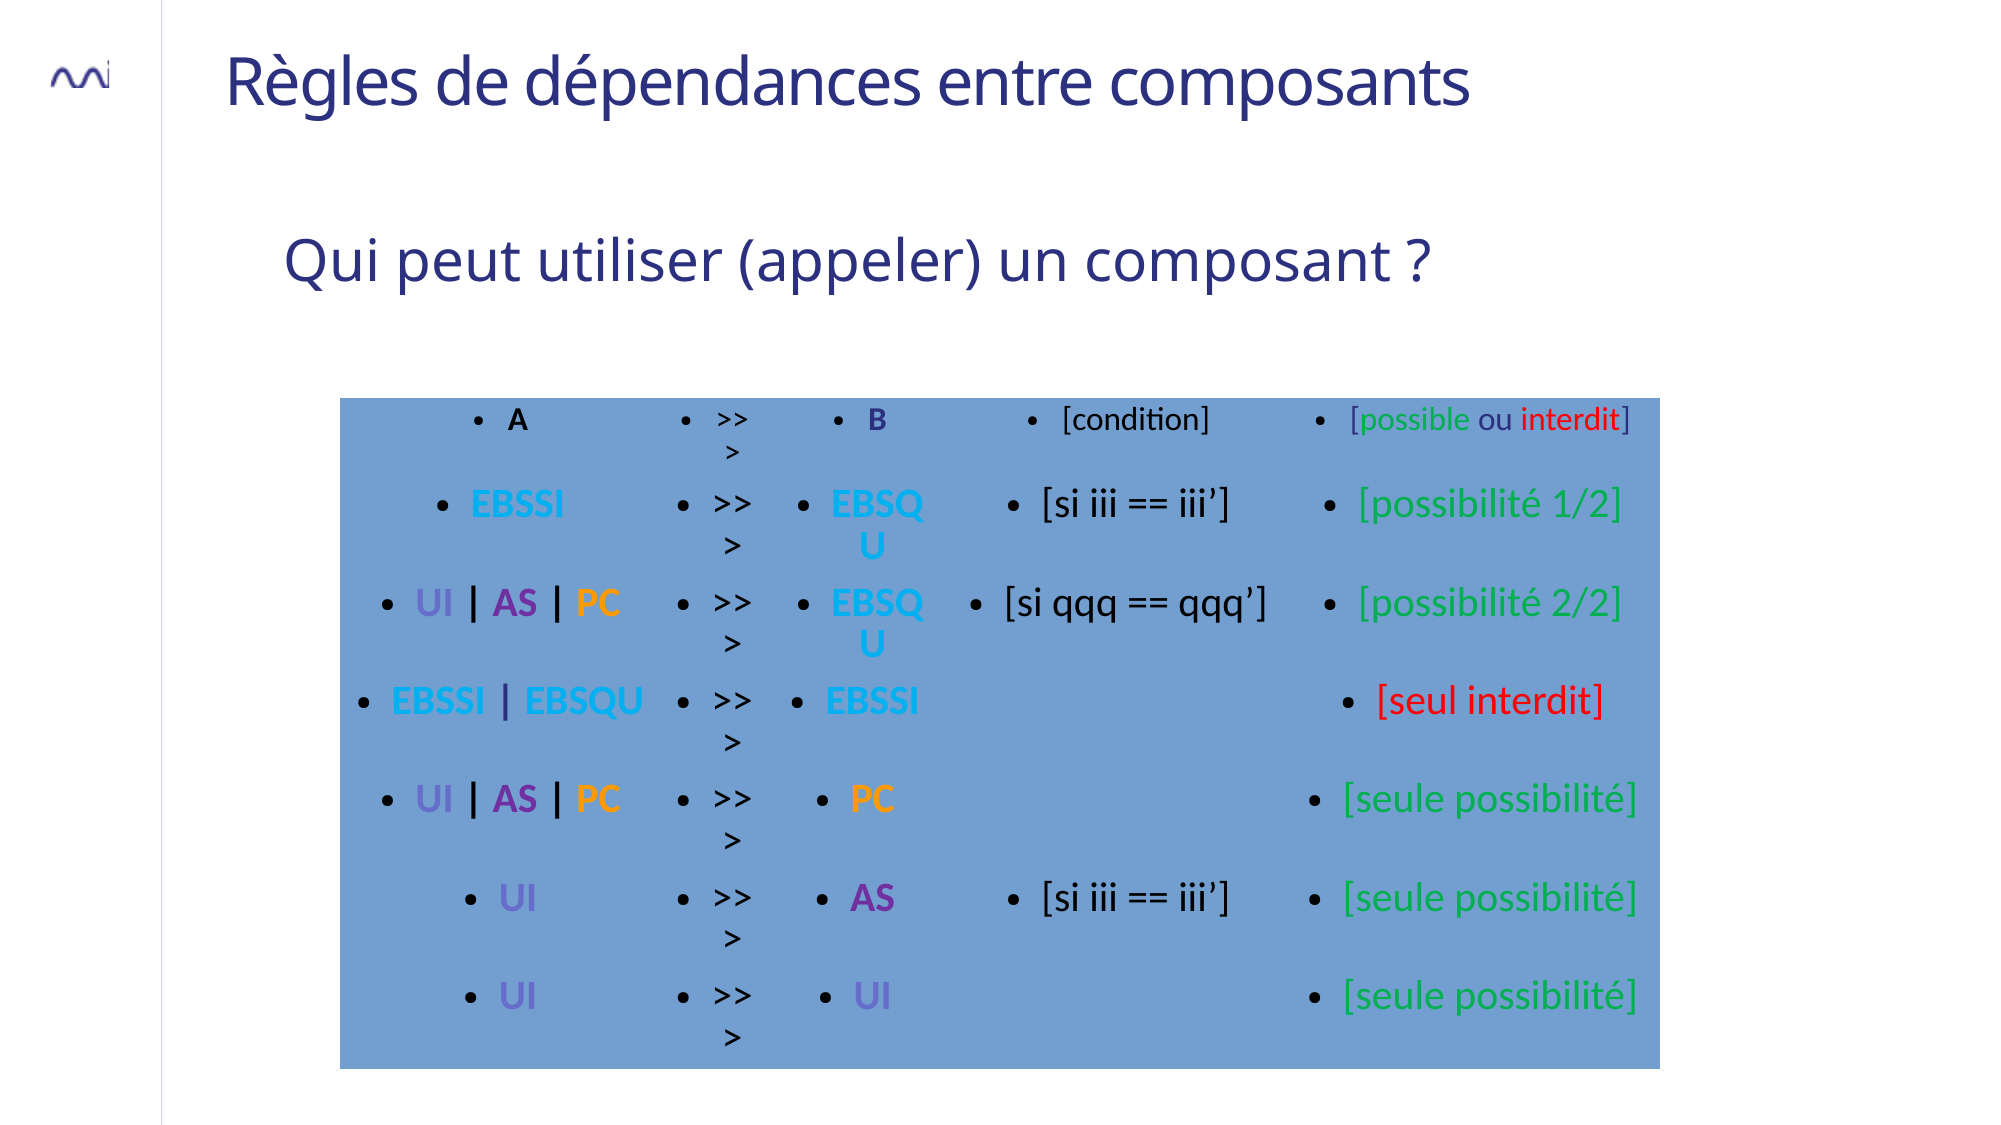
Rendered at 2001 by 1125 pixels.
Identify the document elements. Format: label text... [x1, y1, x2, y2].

table_cell PC [768, 774, 951, 872]
table_header >>> [660, 398, 768, 479]
table_cell [951, 774, 1286, 872]
table_cell >>> [660, 774, 768, 872]
table_cell [si qqq == qqq’] [951, 577, 1286, 676]
list Qui peut utiliser (appeler) un composant ? [283, 201, 1884, 712]
table_header B [768, 398, 951, 479]
table_cell UI [768, 971, 951, 1069]
table_cell >>> [660, 577, 768, 676]
table_cell [si iii == iii’] [951, 479, 1286, 577]
table_cell EBSSI | EBSQU [340, 676, 660, 774]
table_cell [seul interdit] [1286, 676, 1660, 774]
table_cell [seule possibilité] [1286, 971, 1660, 1069]
table_cell [possibilité 1/2] [1286, 479, 1660, 577]
table_header [possible ou interdit] [1286, 398, 1660, 479]
table_cell >>> [660, 971, 768, 1069]
table_cell UI [340, 872, 660, 971]
title Règles de dépendances entre composants [224, 22, 1825, 267]
table_cell >>> [660, 479, 768, 577]
table_cell [si iii == iii’] [951, 872, 1286, 971]
table_cell EBSSI [340, 479, 660, 577]
table_cell EBSSI [768, 676, 951, 774]
table_cell EBSQU [768, 577, 951, 676]
table_cell >>> [660, 872, 768, 971]
table_header A [340, 398, 660, 479]
table_cell [951, 971, 1286, 1069]
table_cell [seule possibilité] [1286, 774, 1660, 872]
table_cell AS [768, 872, 951, 971]
table_cell [951, 676, 1286, 774]
table_cell UI | AS | PC [340, 577, 660, 676]
table_cell UI | AS | PC [340, 774, 660, 872]
table_cell EBSQU [768, 479, 951, 577]
table_cell [possibilité 2/2] [1286, 577, 1660, 676]
table_cell [seule possibilité] [1286, 872, 1660, 971]
table_cell UI [340, 971, 660, 1069]
table_header [condition] [951, 398, 1286, 479]
table_cell >>> [660, 676, 768, 774]
